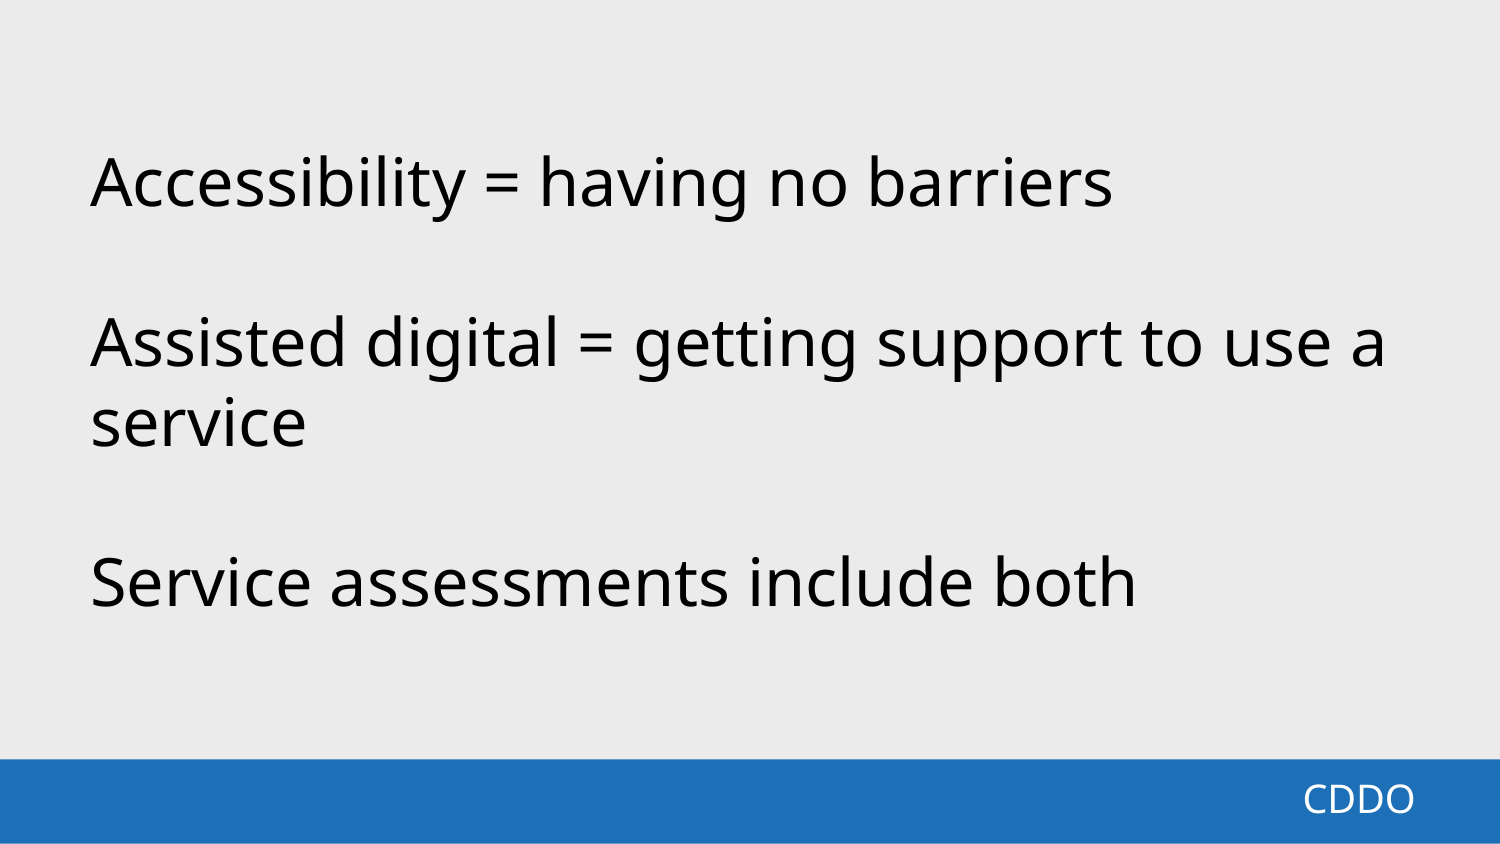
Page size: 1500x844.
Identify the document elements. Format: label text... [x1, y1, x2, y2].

text_box Accessibility = having no barriers Assisted digital = getting support to use a service Service assessments include both [87, 0, 1416, 760]
